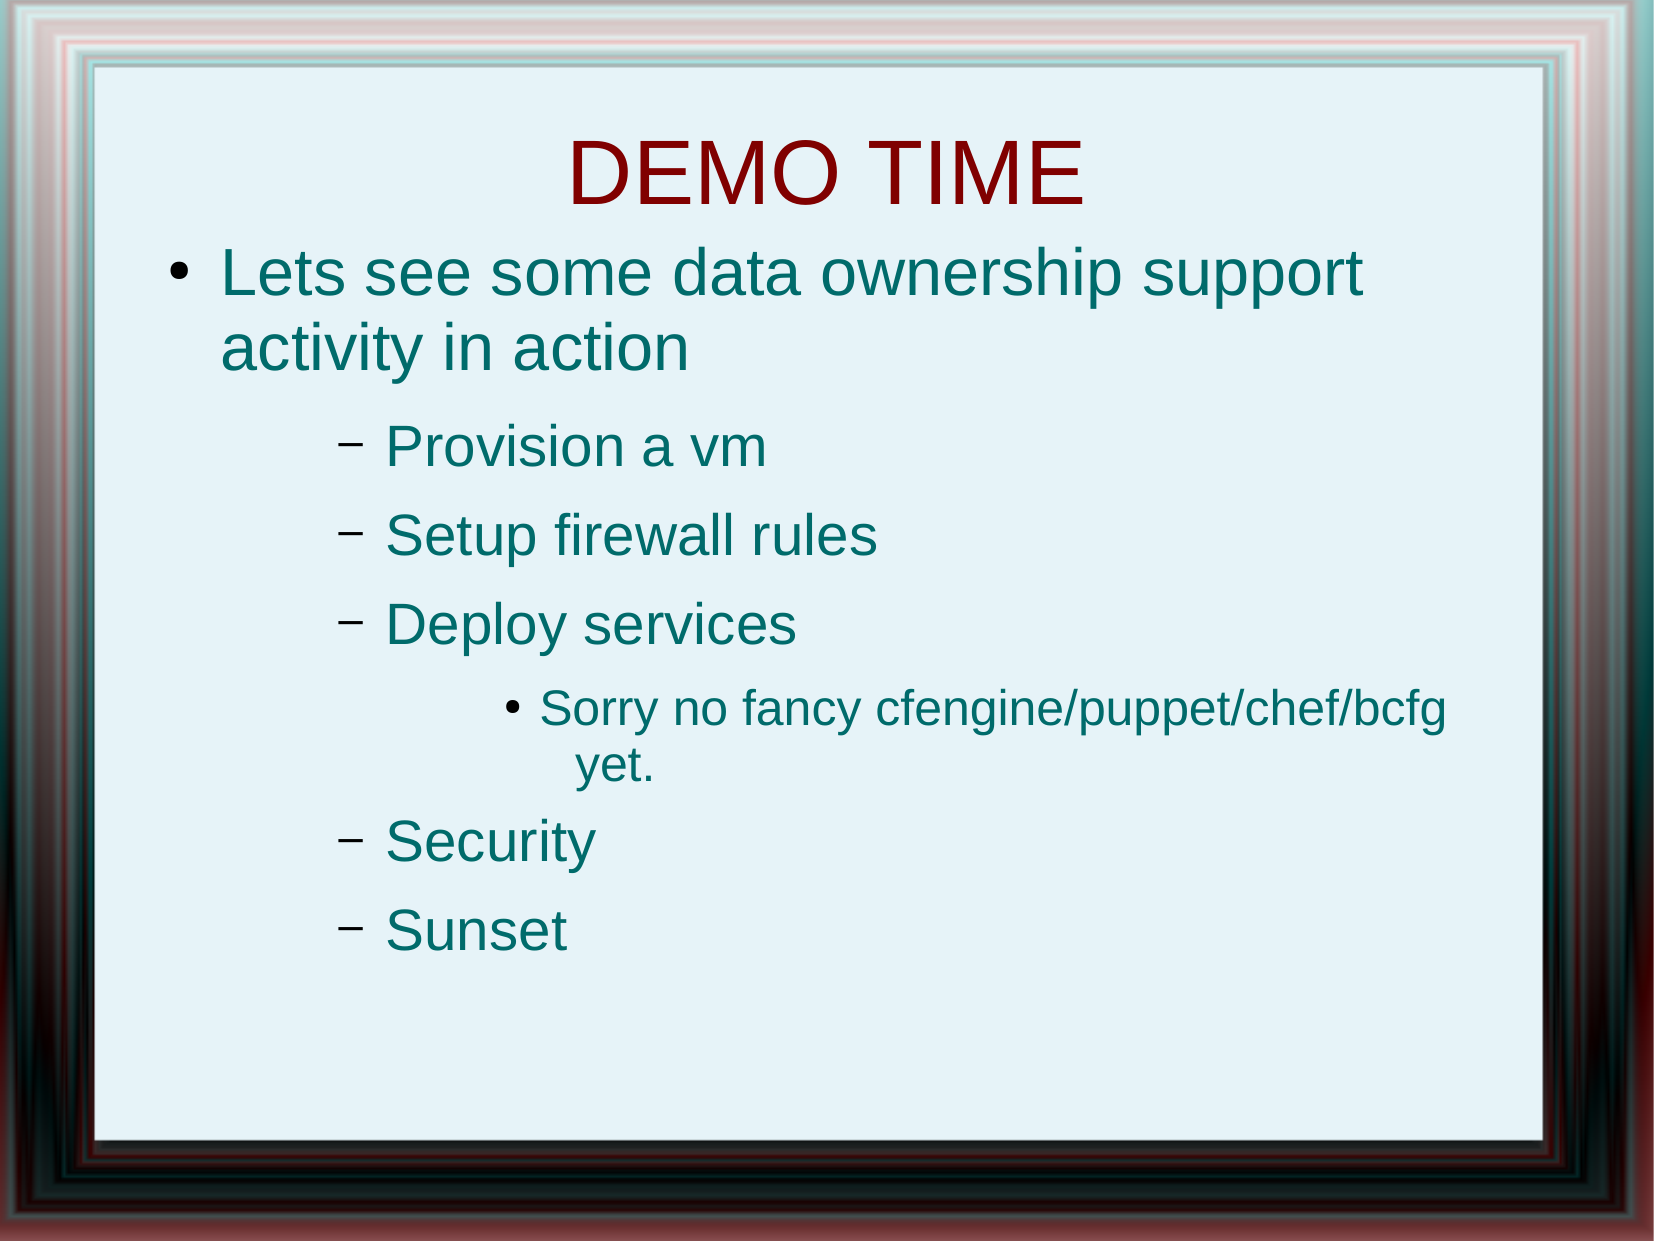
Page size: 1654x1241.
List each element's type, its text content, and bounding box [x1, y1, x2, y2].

title DEMO TIME [118, 95, 1536, 250]
picture [0, 0, 1654, 1241]
list Lets see some data ownership support activity in action Provision a vm Setup firewall rules Deploy services Sorry no fancy cfengine/puppet/chef/bcfg yet. Security Sunset [149, 235, 1538, 1039]
